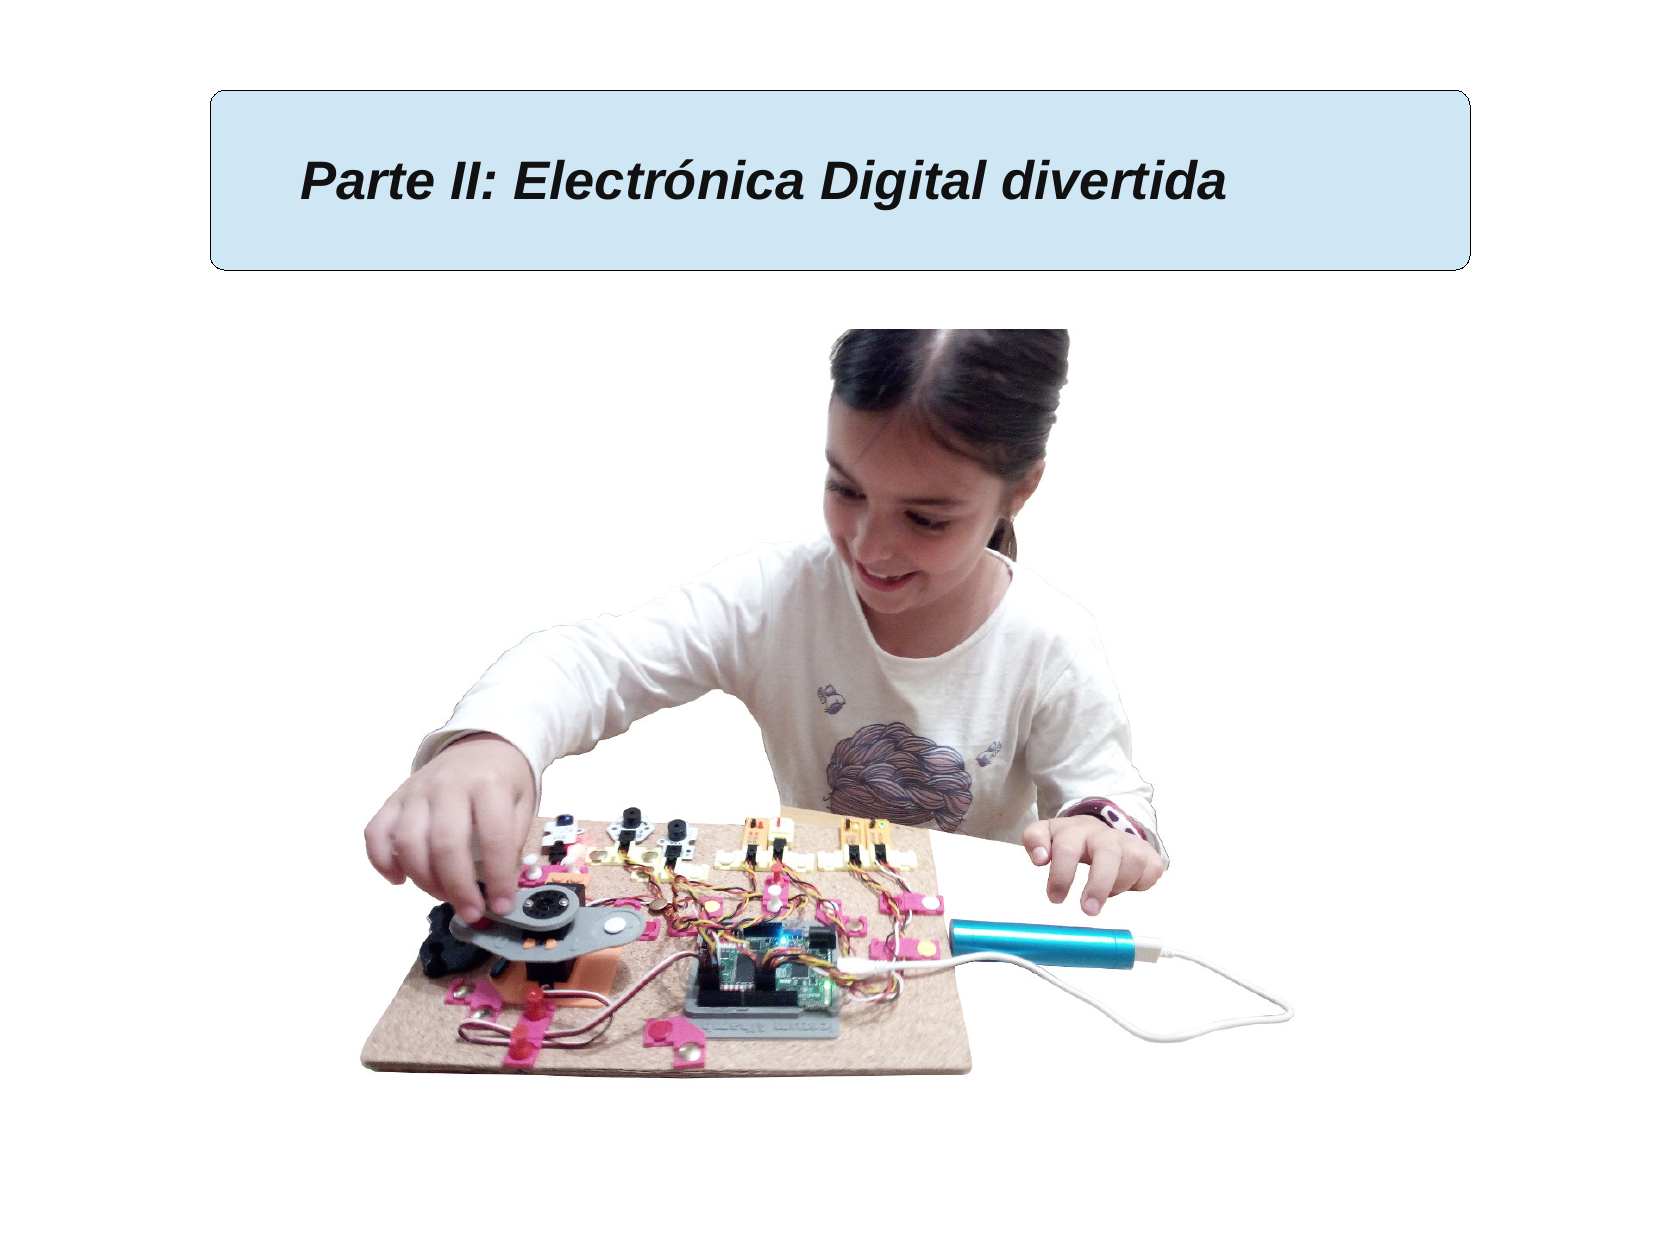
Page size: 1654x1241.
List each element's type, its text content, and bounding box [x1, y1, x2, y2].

text_box [210, 90, 1471, 271]
text_box Parte II: Electrónica Digital divertida [300, 120, 1381, 242]
picture [316, 329, 1351, 1106]
